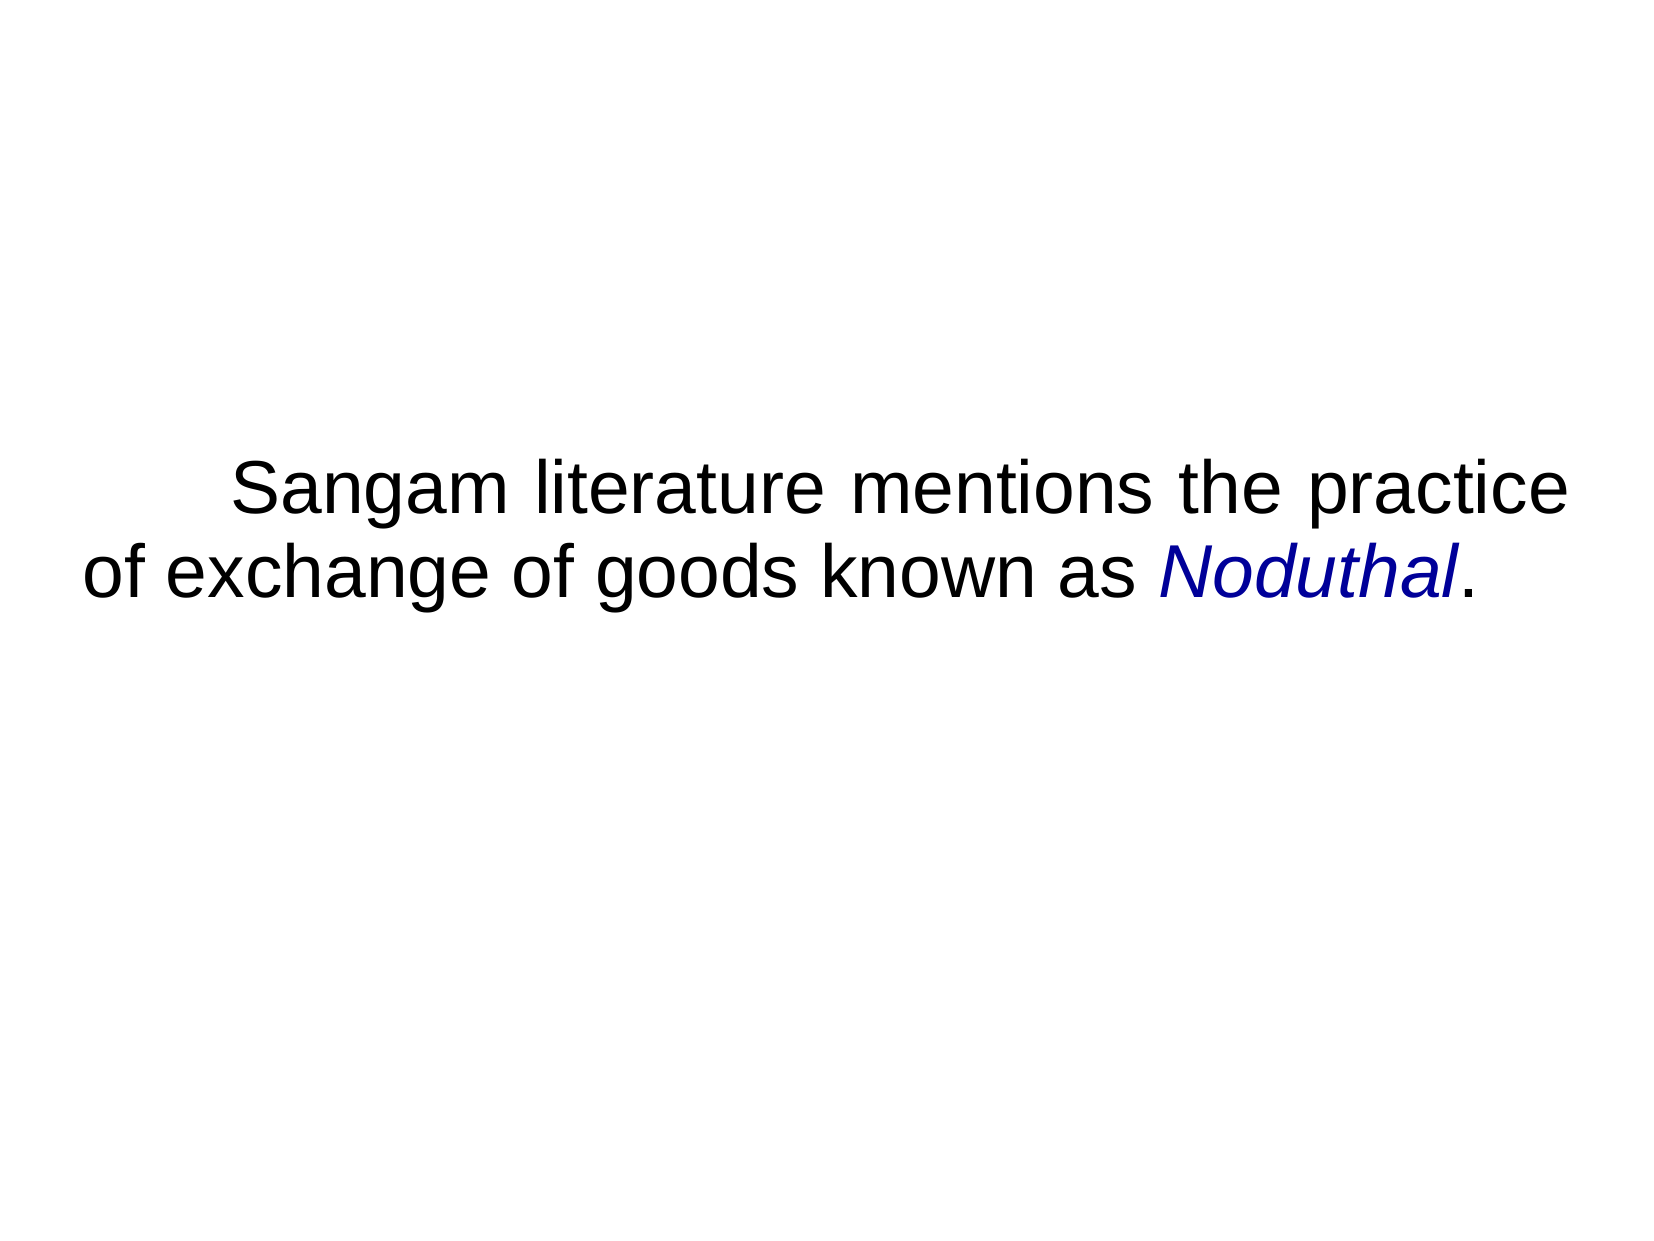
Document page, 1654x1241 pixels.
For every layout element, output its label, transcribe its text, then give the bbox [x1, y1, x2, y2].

subtitle Sangam literature mentions the practice of exchange of goods known as Noduthal. [82, 49, 1571, 1010]
